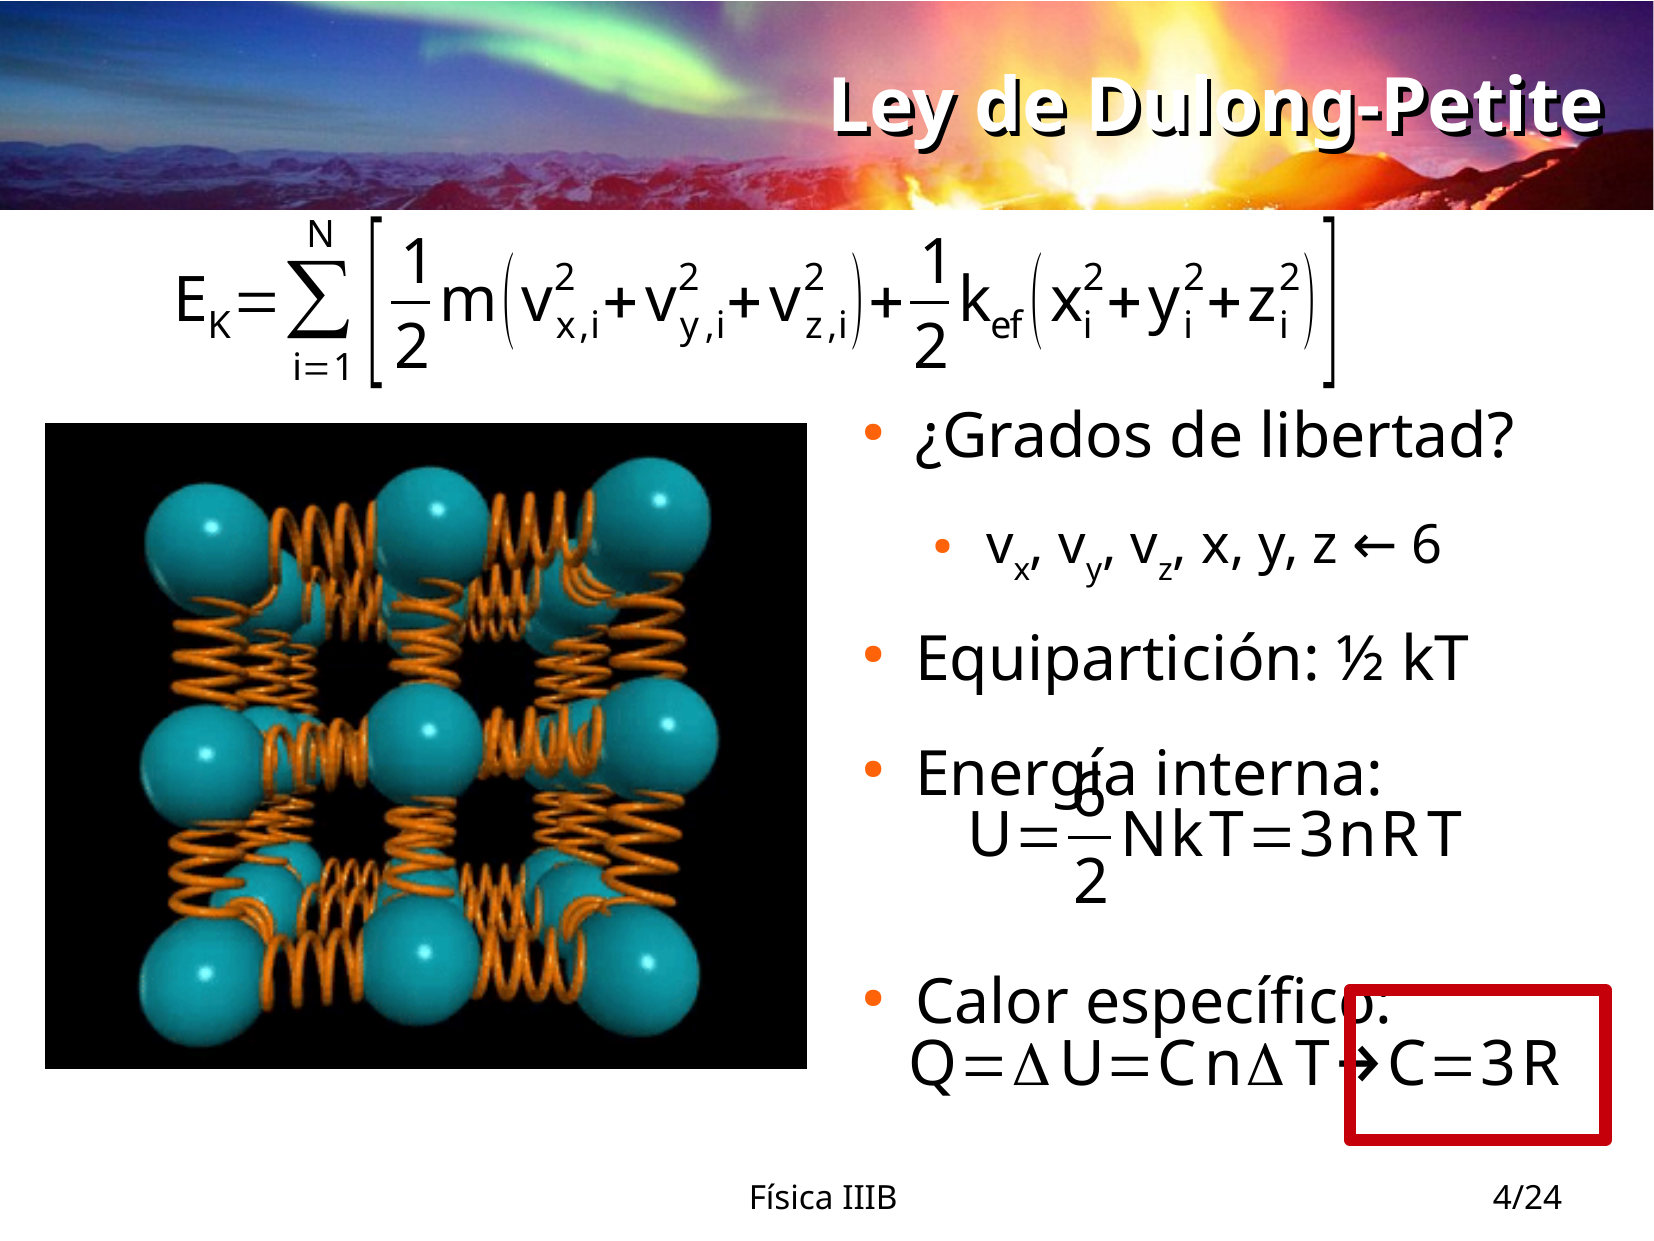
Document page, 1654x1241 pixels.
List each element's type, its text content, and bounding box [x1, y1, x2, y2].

picture [0, 1, 1654, 210]
picture [45, 423, 807, 1069]
chart [961, 756, 1471, 919]
list ¿Grados de libertad? vx, vy, vz, x, y, z ← 6 Equipartición: ½ kT Energía interna: Calor específico: [844, 390, 1606, 1241]
chart [902, 1025, 1344, 1102]
title Ley de Dulong-Petite [45, 15, 1606, 191]
chart [166, 211, 1345, 393]
list ¿Grados de libertad? vx, vy, vz, x, y, z ← 6 Equipartición: ½ kT Energía interna: Calor específico: [1356, 996, 1599, 1134]
chart [1356, 1025, 1567, 1102]
